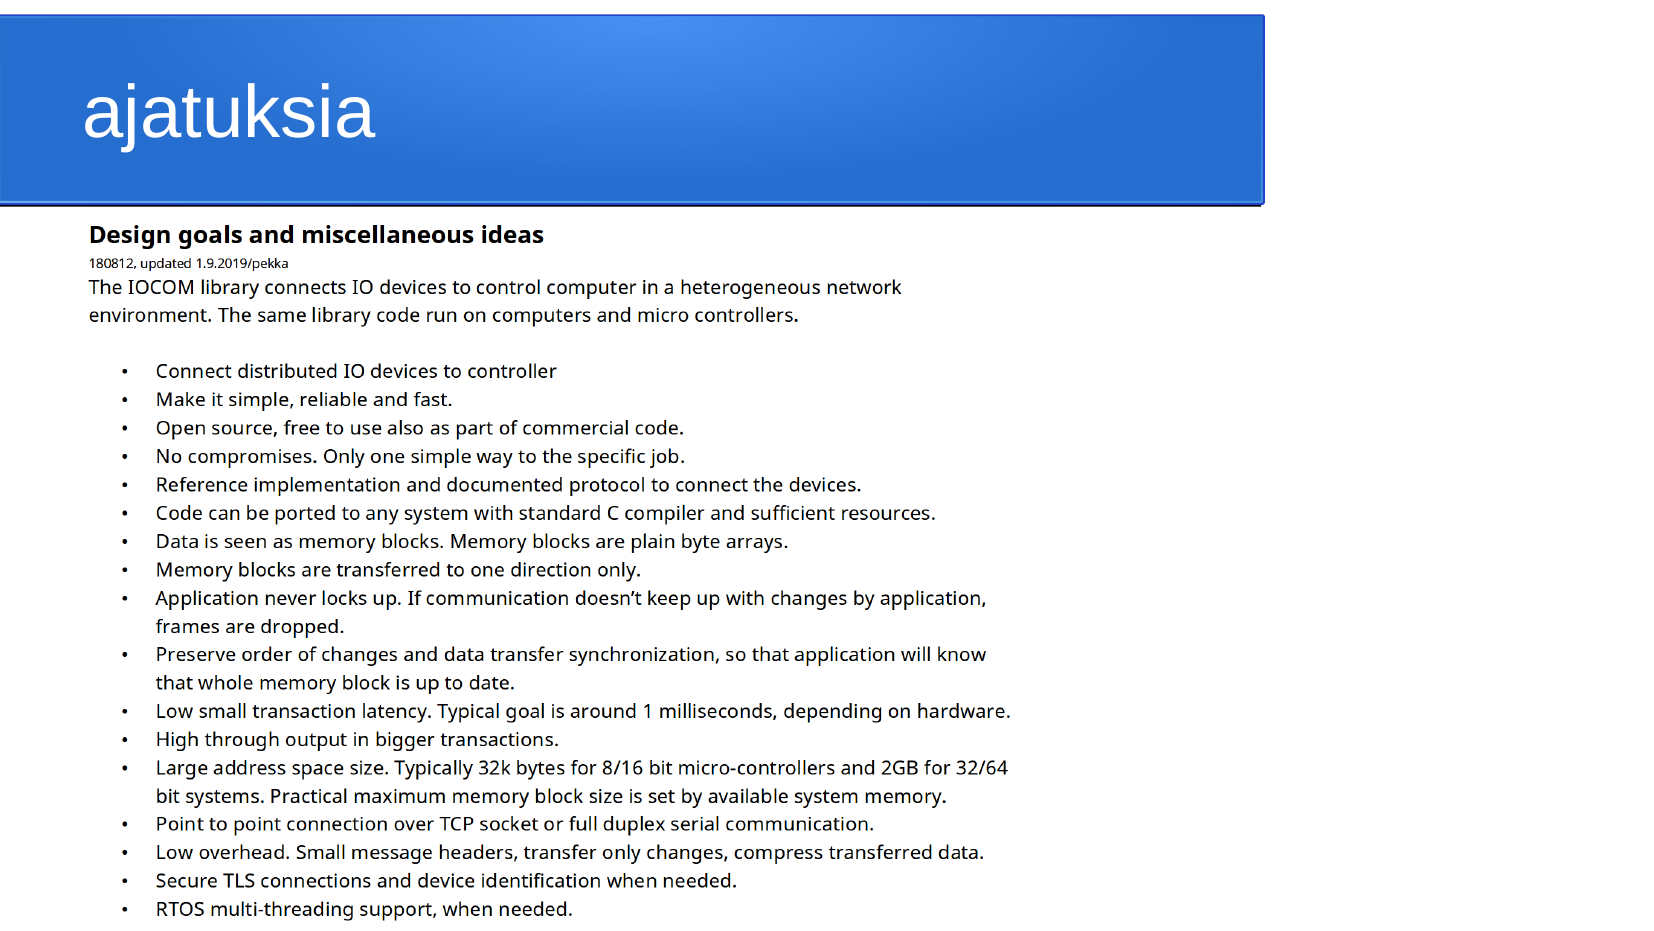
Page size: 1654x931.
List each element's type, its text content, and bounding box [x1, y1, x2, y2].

picture [75, 223, 1036, 931]
title ajatuksia [82, 35, 1235, 189]
